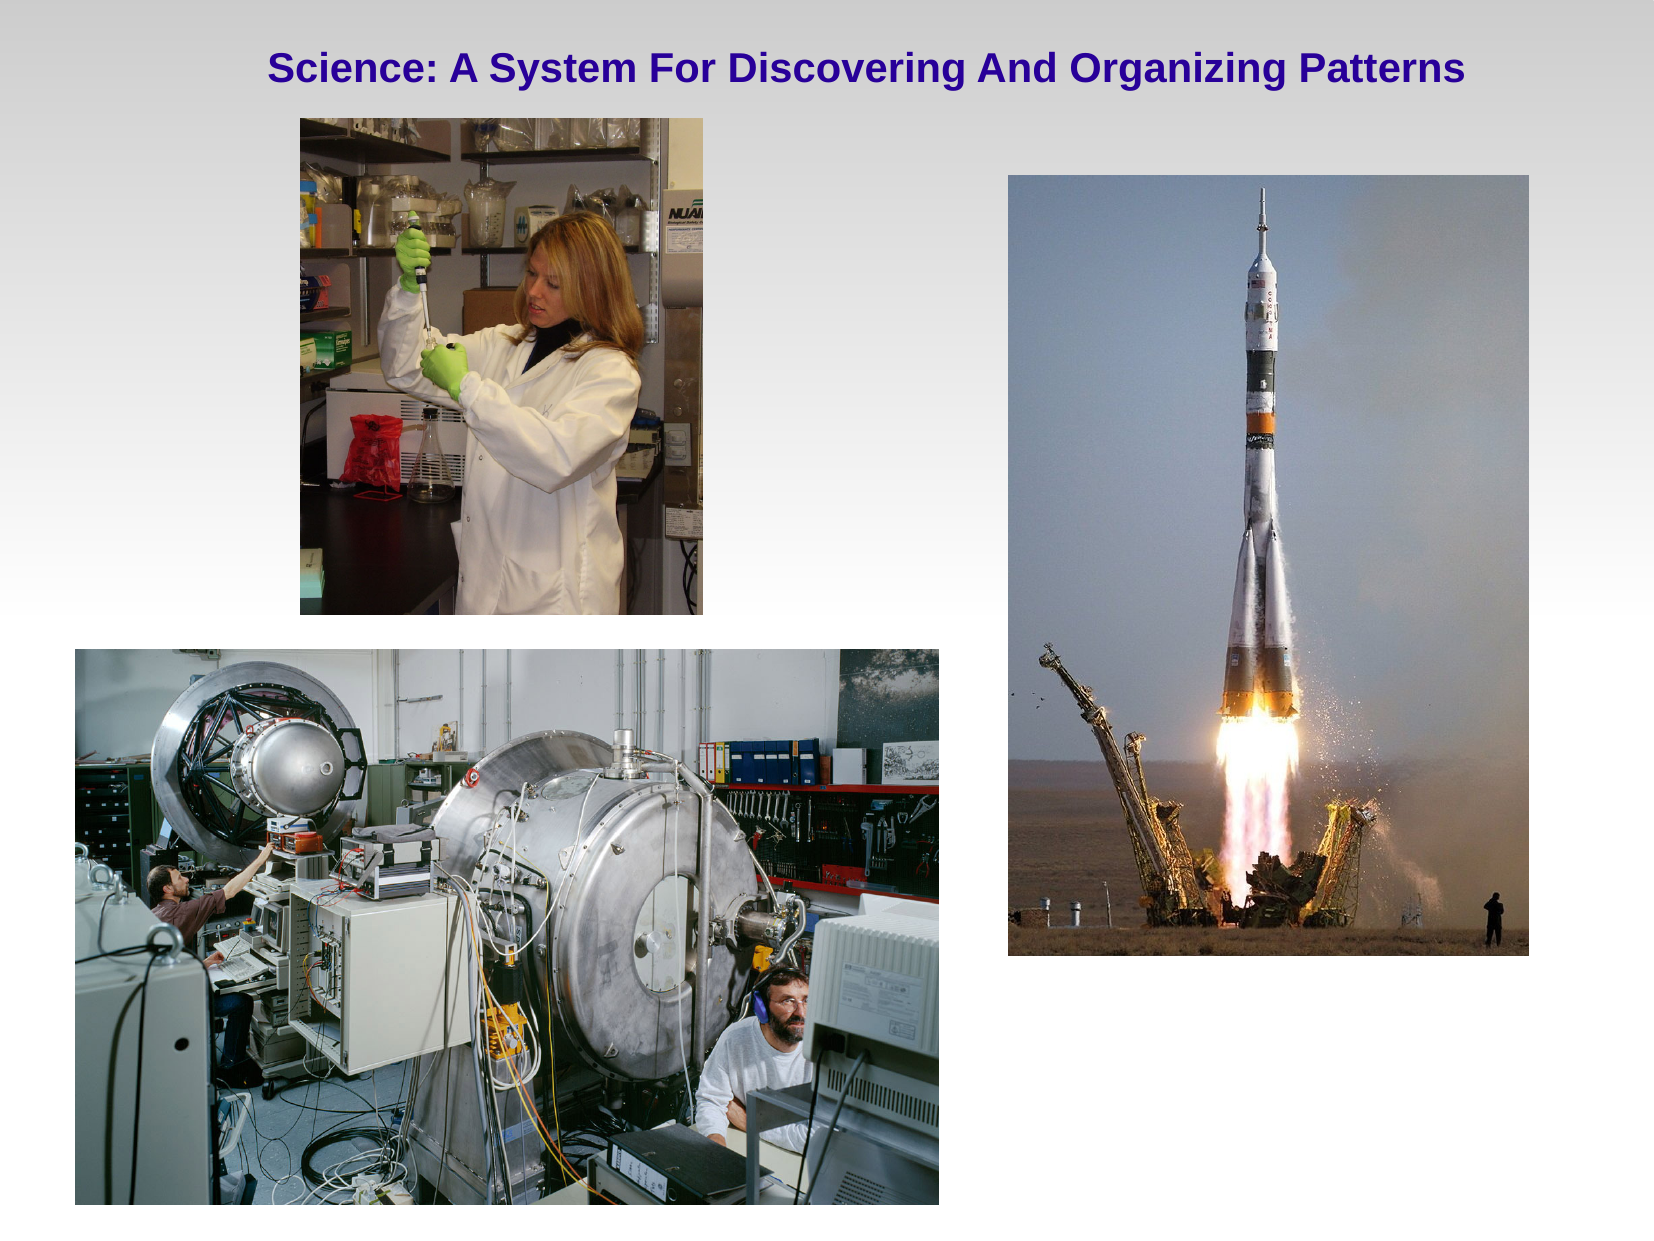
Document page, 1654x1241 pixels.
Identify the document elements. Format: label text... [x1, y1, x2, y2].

text_box Science: A System For Discovering And Organizing Patterns [146, 36, 1485, 106]
picture [300, 118, 703, 615]
picture [1008, 175, 1529, 956]
picture [75, 649, 939, 1205]
